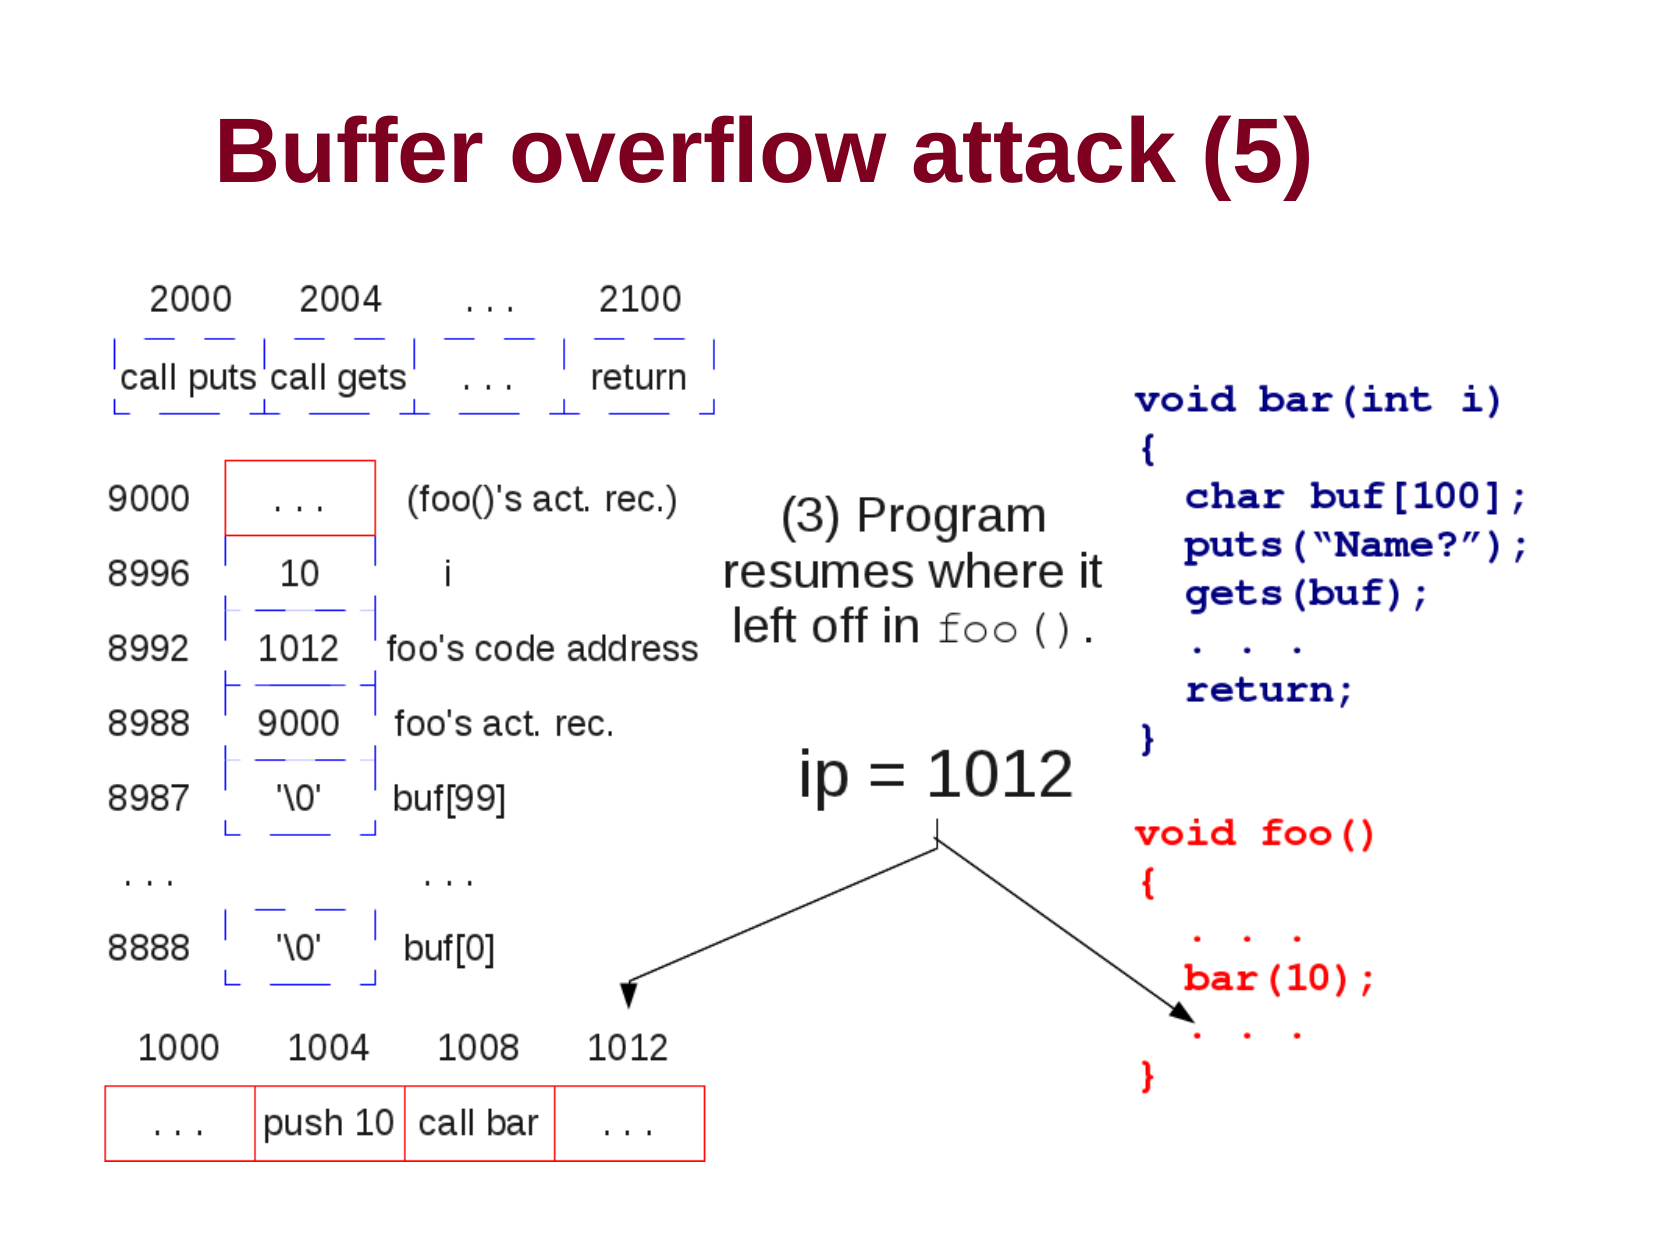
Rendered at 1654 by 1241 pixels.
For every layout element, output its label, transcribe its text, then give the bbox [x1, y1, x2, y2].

title Buffer overflow attack (5) [118, 94, 1412, 207]
picture [0, 0, 1654, 1241]
